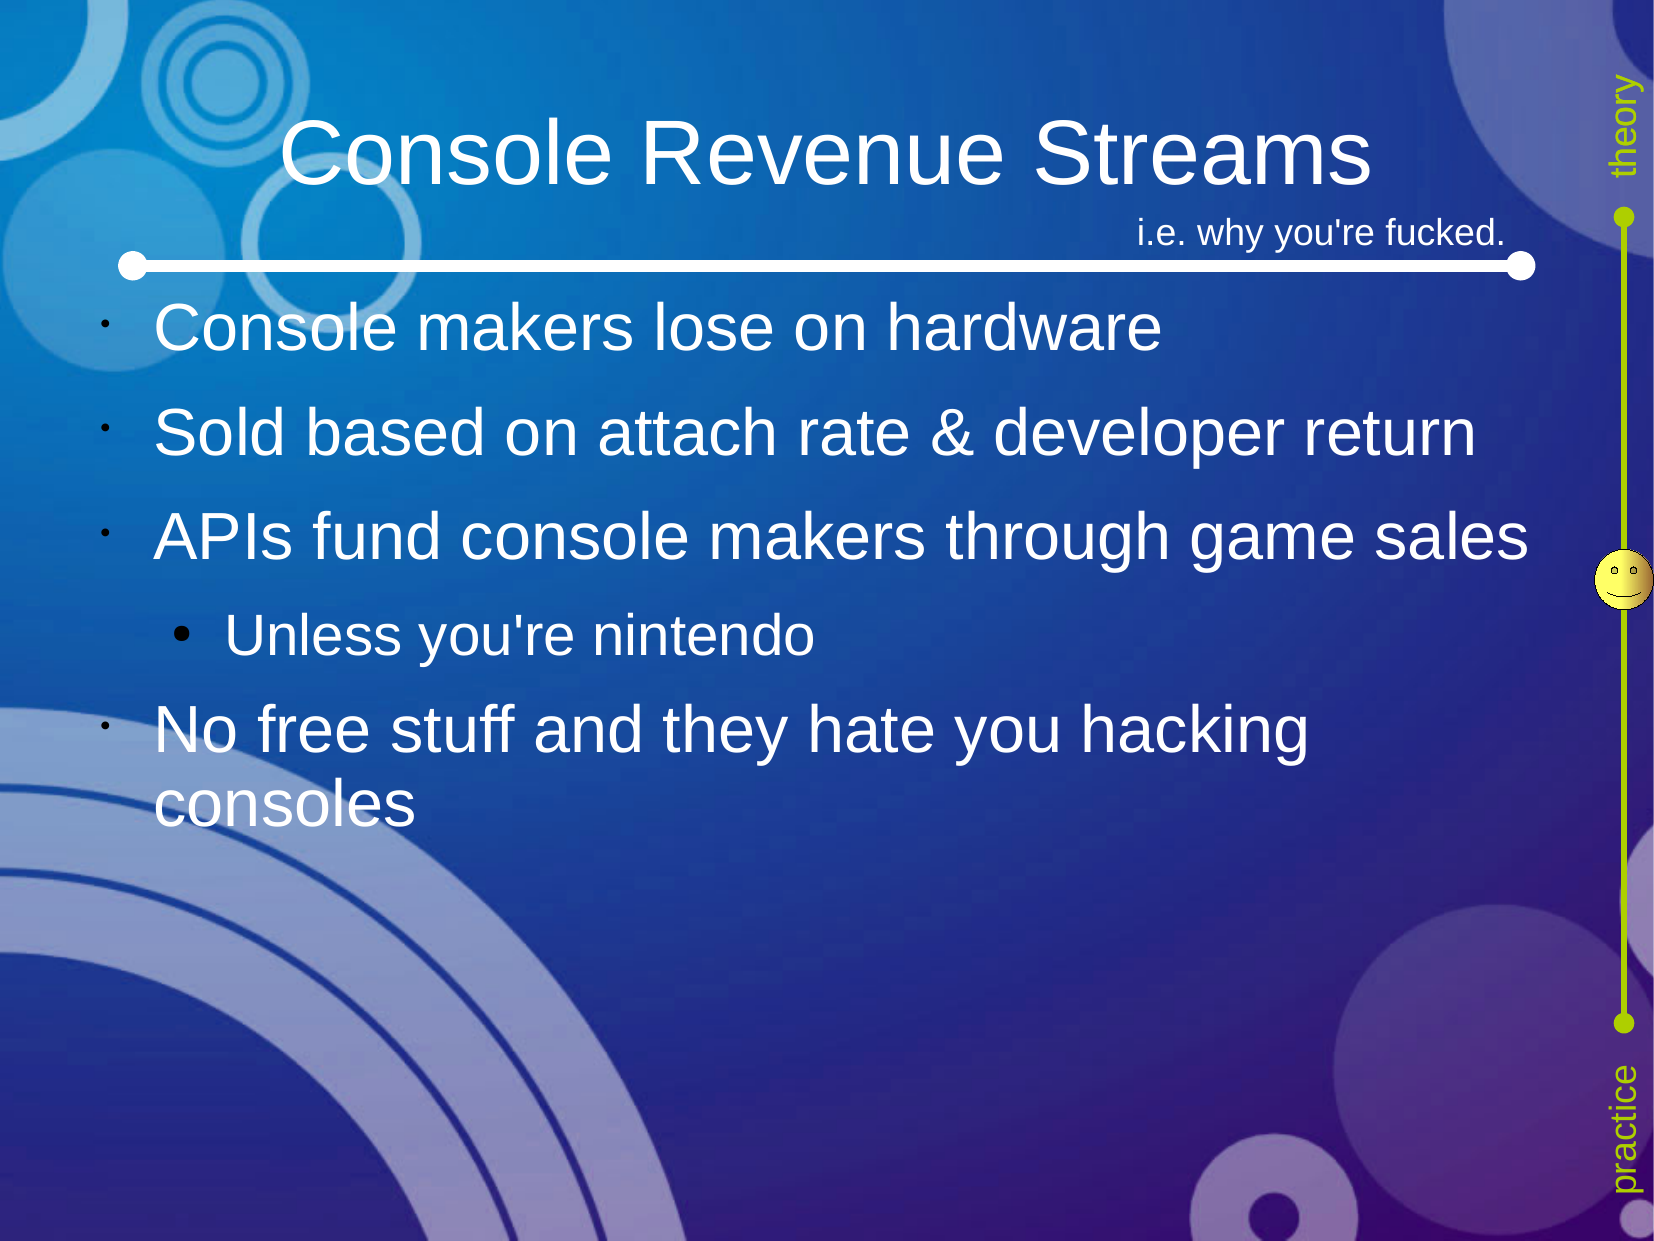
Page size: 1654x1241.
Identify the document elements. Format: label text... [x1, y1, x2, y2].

title Console Revenue Streams [82, 56, 1571, 250]
text_box [1594, 549, 1654, 610]
list Console makers lose on hardware Sold based on attach rate & developer return APIs fund console makers through game sales Unless you're nintendo No free stuff and they hate you hacking consoles [82, 290, 1571, 1094]
picture [0, 0, 1654, 1241]
text_box i.e. why you're fucked. [1122, 204, 1520, 266]
